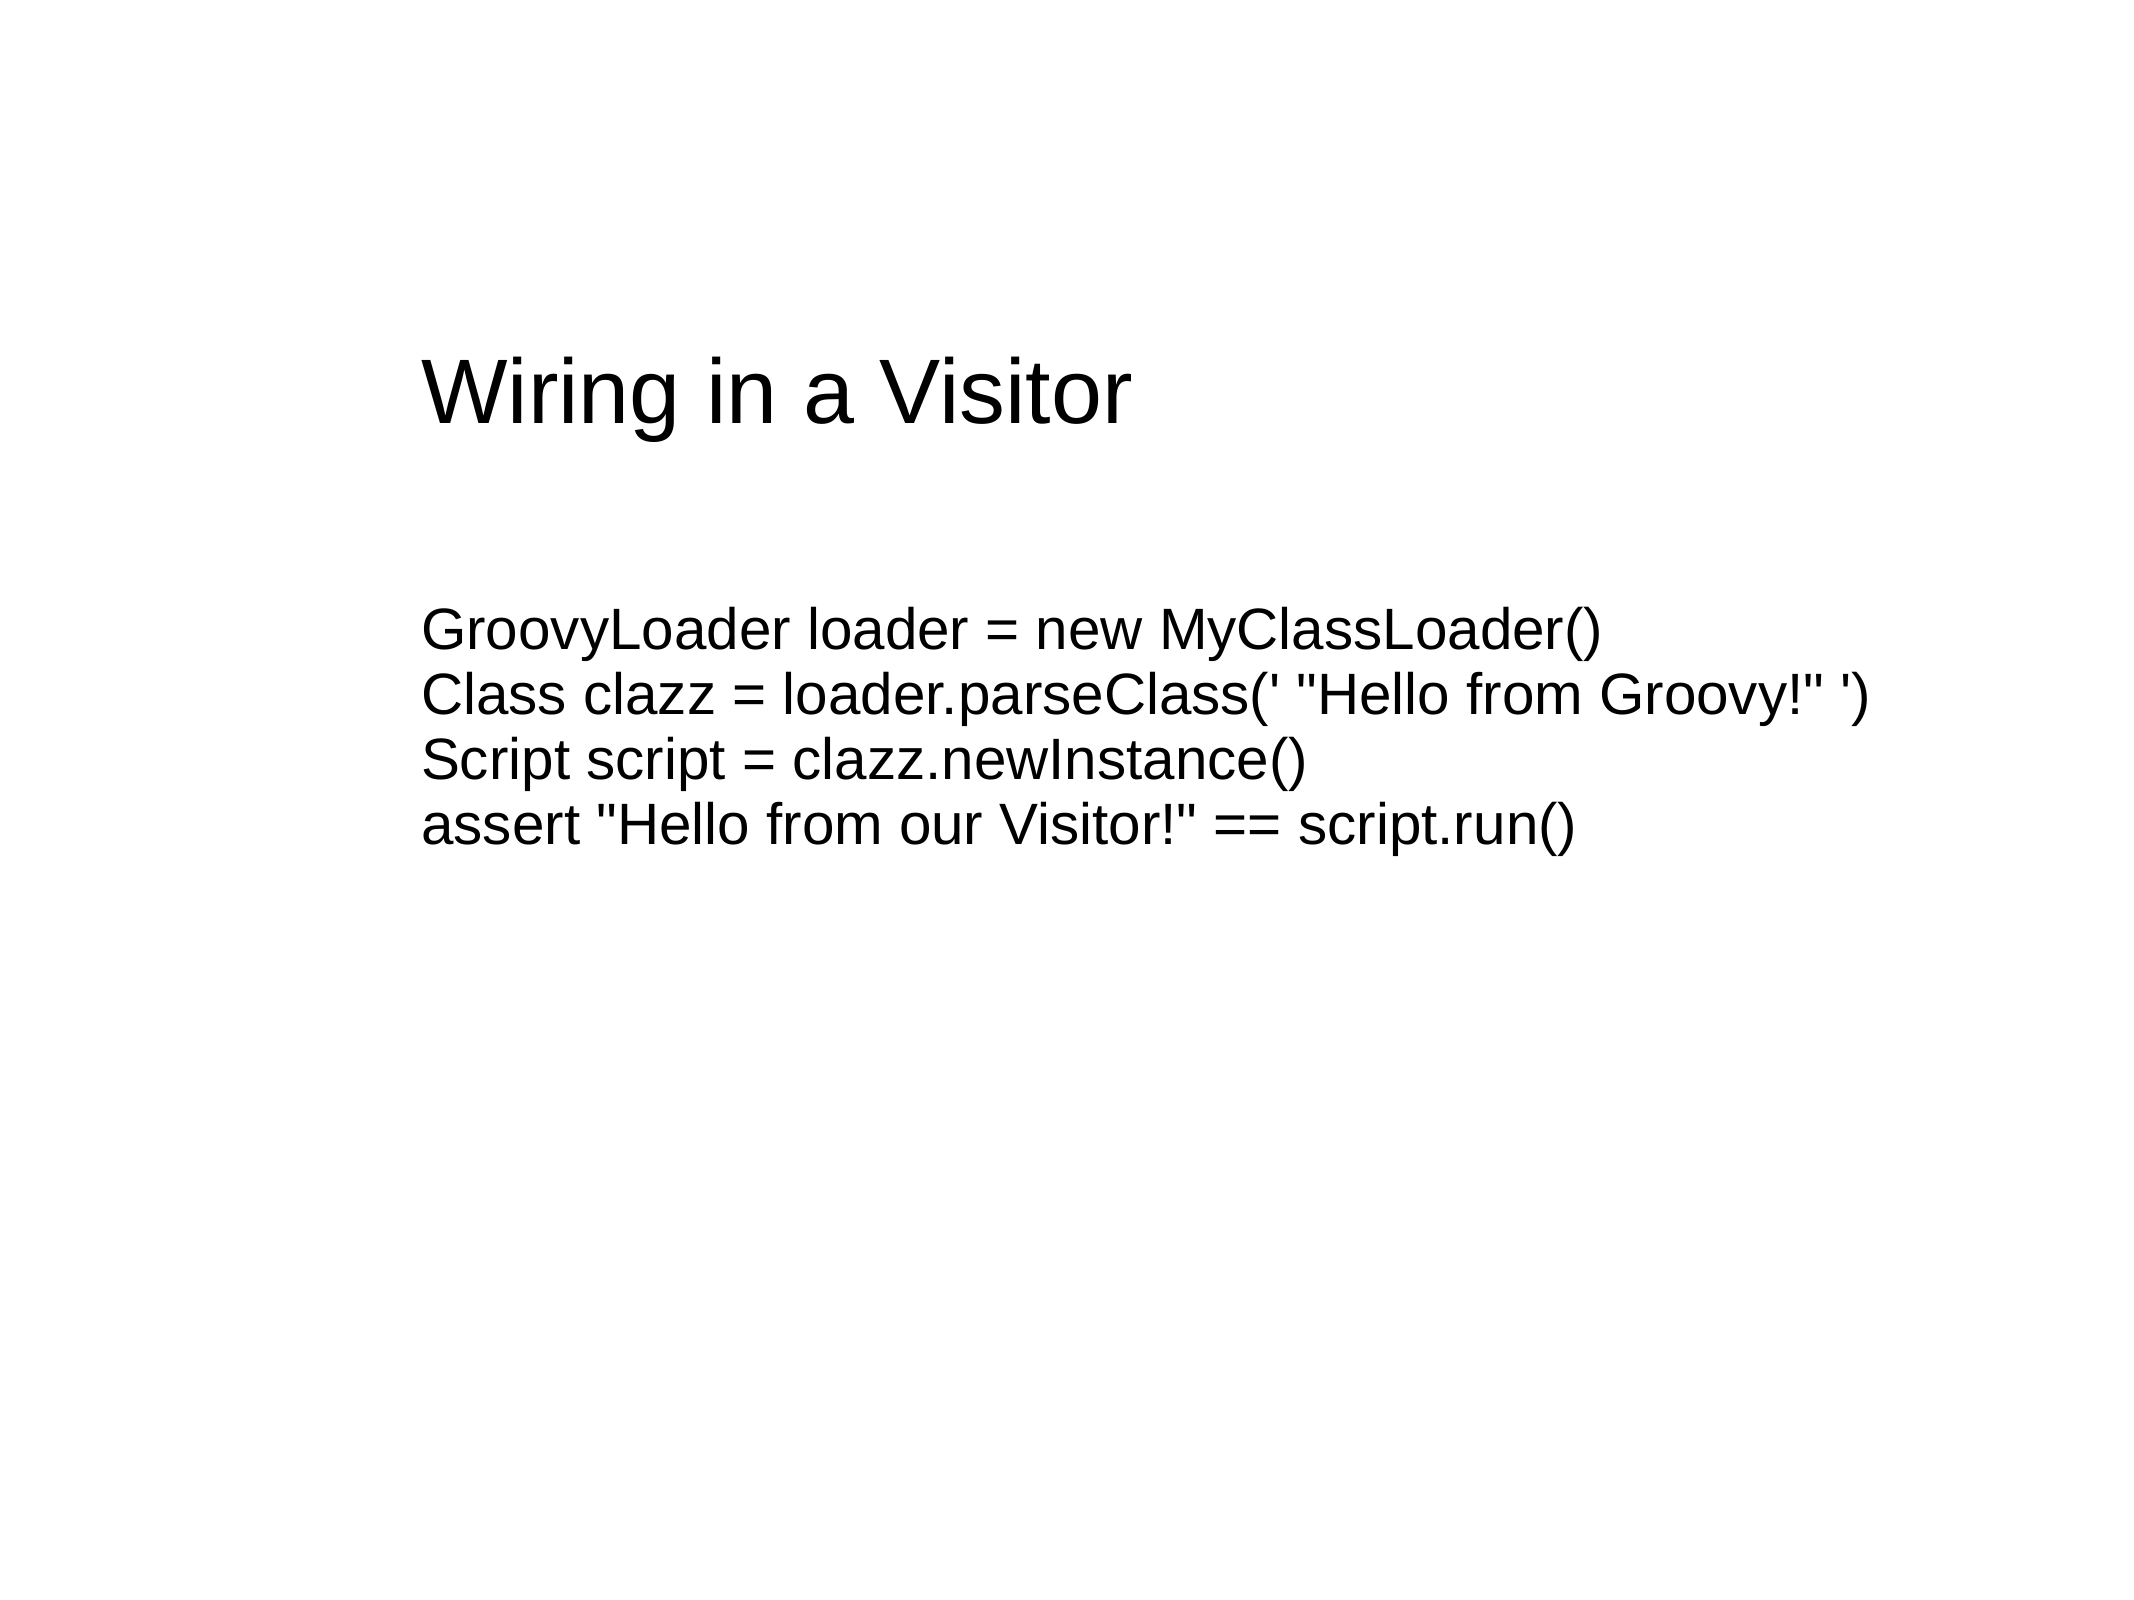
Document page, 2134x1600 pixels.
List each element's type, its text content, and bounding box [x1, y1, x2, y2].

text_box Wiring in a Visitor GroovyLoader loader = new MyClassLoader() Class clazz = loader.parseClass(' "Hello from Groovy!" ') Script script = clazz.newInstance() assert "Hello from our Visitor!" == script.run() [421, 289, 2134, 1311]
